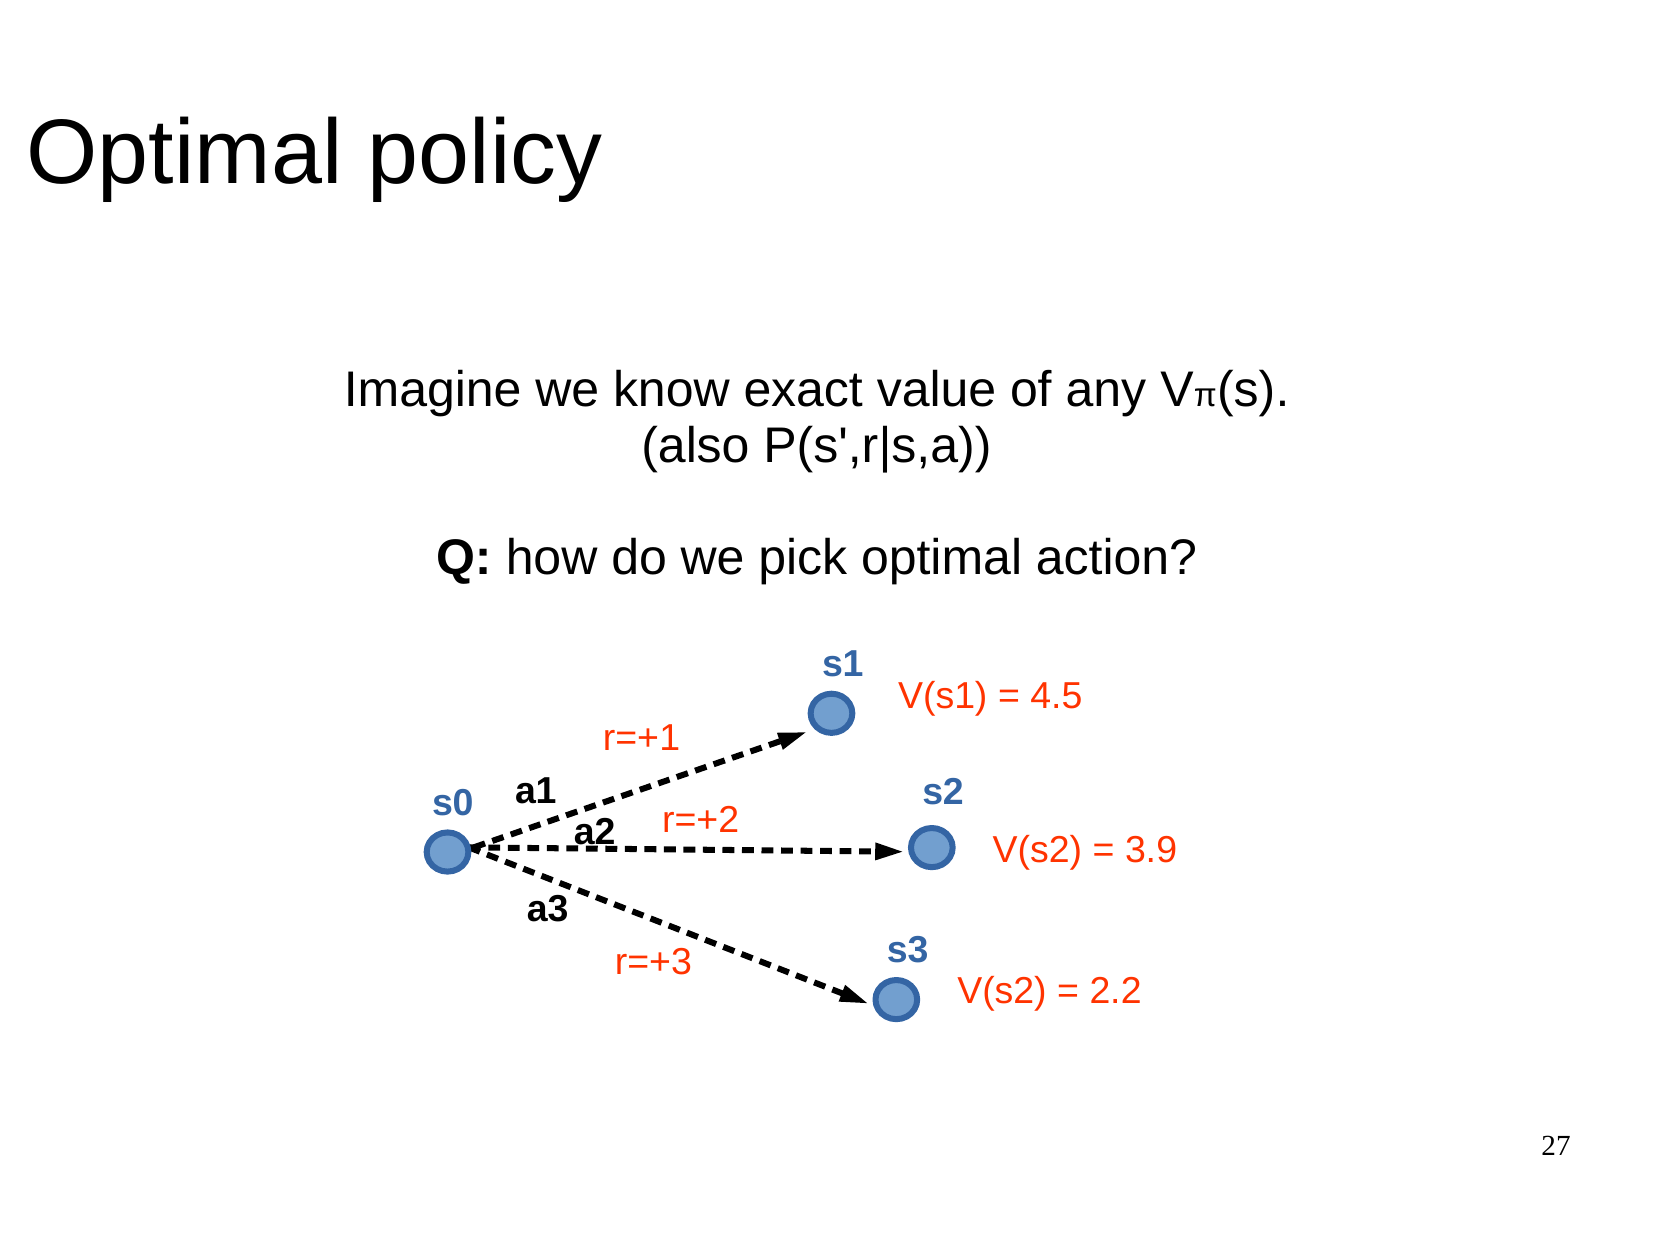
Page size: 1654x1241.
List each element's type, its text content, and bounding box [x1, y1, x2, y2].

text_box Imagine we know exact value of any Vπ(s). (also P(s',r|s,a)) Q: how do we pick optimal action? [328, 354, 1305, 595]
text_box s2 [904, 760, 982, 824]
text_box [34, 418, 1361, 603]
text_box V(s2) = 3.9 [977, 820, 1193, 878]
text_box V(s1) = 4.5 [883, 667, 1098, 725]
text_box r=+1 [588, 708, 696, 766]
text_box a1 [497, 758, 575, 822]
text_box r=+3 [600, 933, 707, 990]
text_box [810, 693, 853, 733]
text_box s1 [804, 631, 882, 695]
text_box Optimal policy [11, 93, 1477, 211]
text_box s3 [869, 918, 947, 982]
text_box [910, 828, 953, 868]
text_box r=+2 [647, 791, 755, 849]
text_box a3 [509, 876, 587, 940]
text_box s0 [414, 770, 492, 834]
text_box V(s2) = 2.2 [942, 962, 1157, 1020]
text_box [426, 832, 469, 872]
text_box a2 [556, 800, 634, 863]
text_box [875, 980, 918, 1020]
